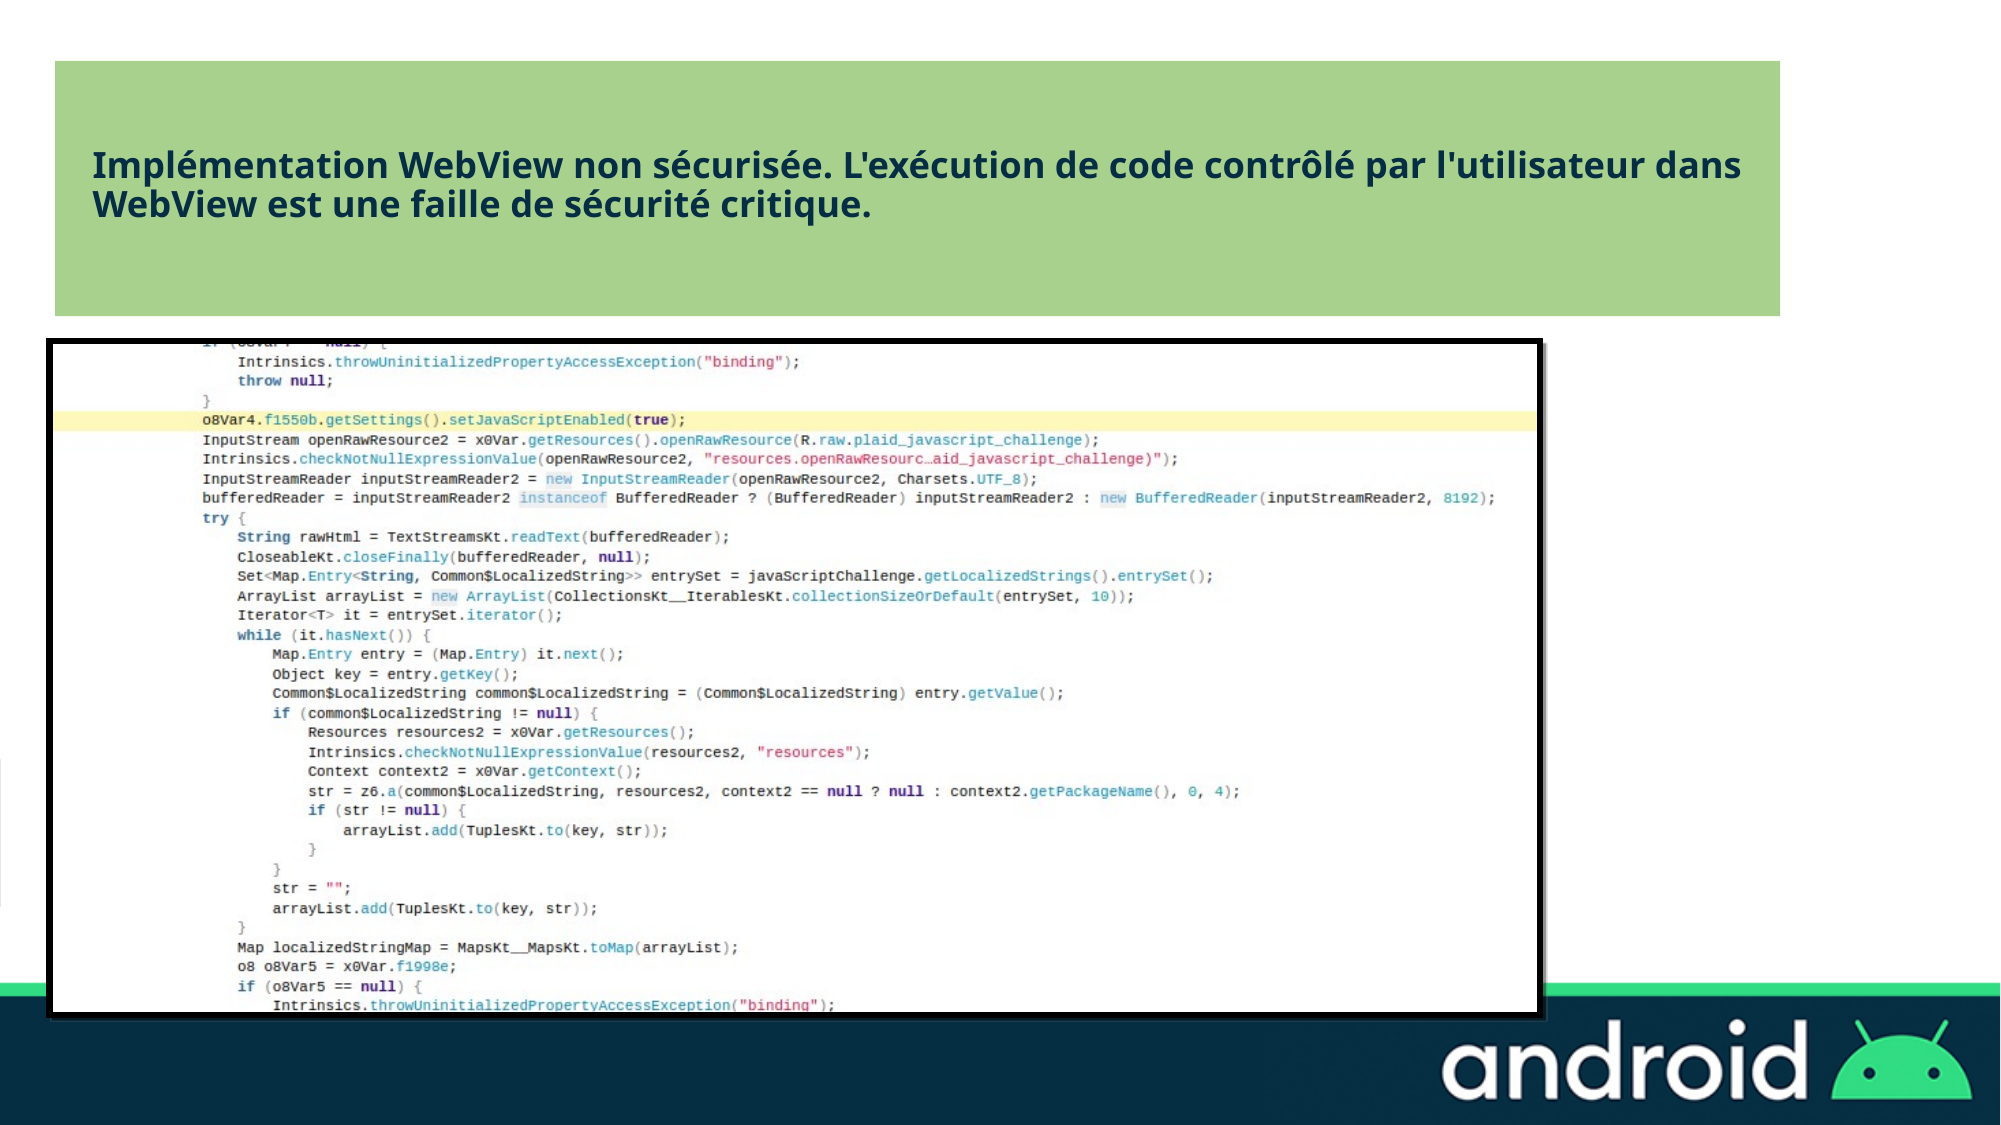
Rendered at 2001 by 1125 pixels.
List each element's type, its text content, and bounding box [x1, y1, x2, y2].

picture [52, 344, 1537, 1013]
title Implémentation WebView non sécurisée. L'exécution de code contrôlé par l'utilisateur dans WebView est une faille de sécurité critique. [55, 60, 1781, 317]
